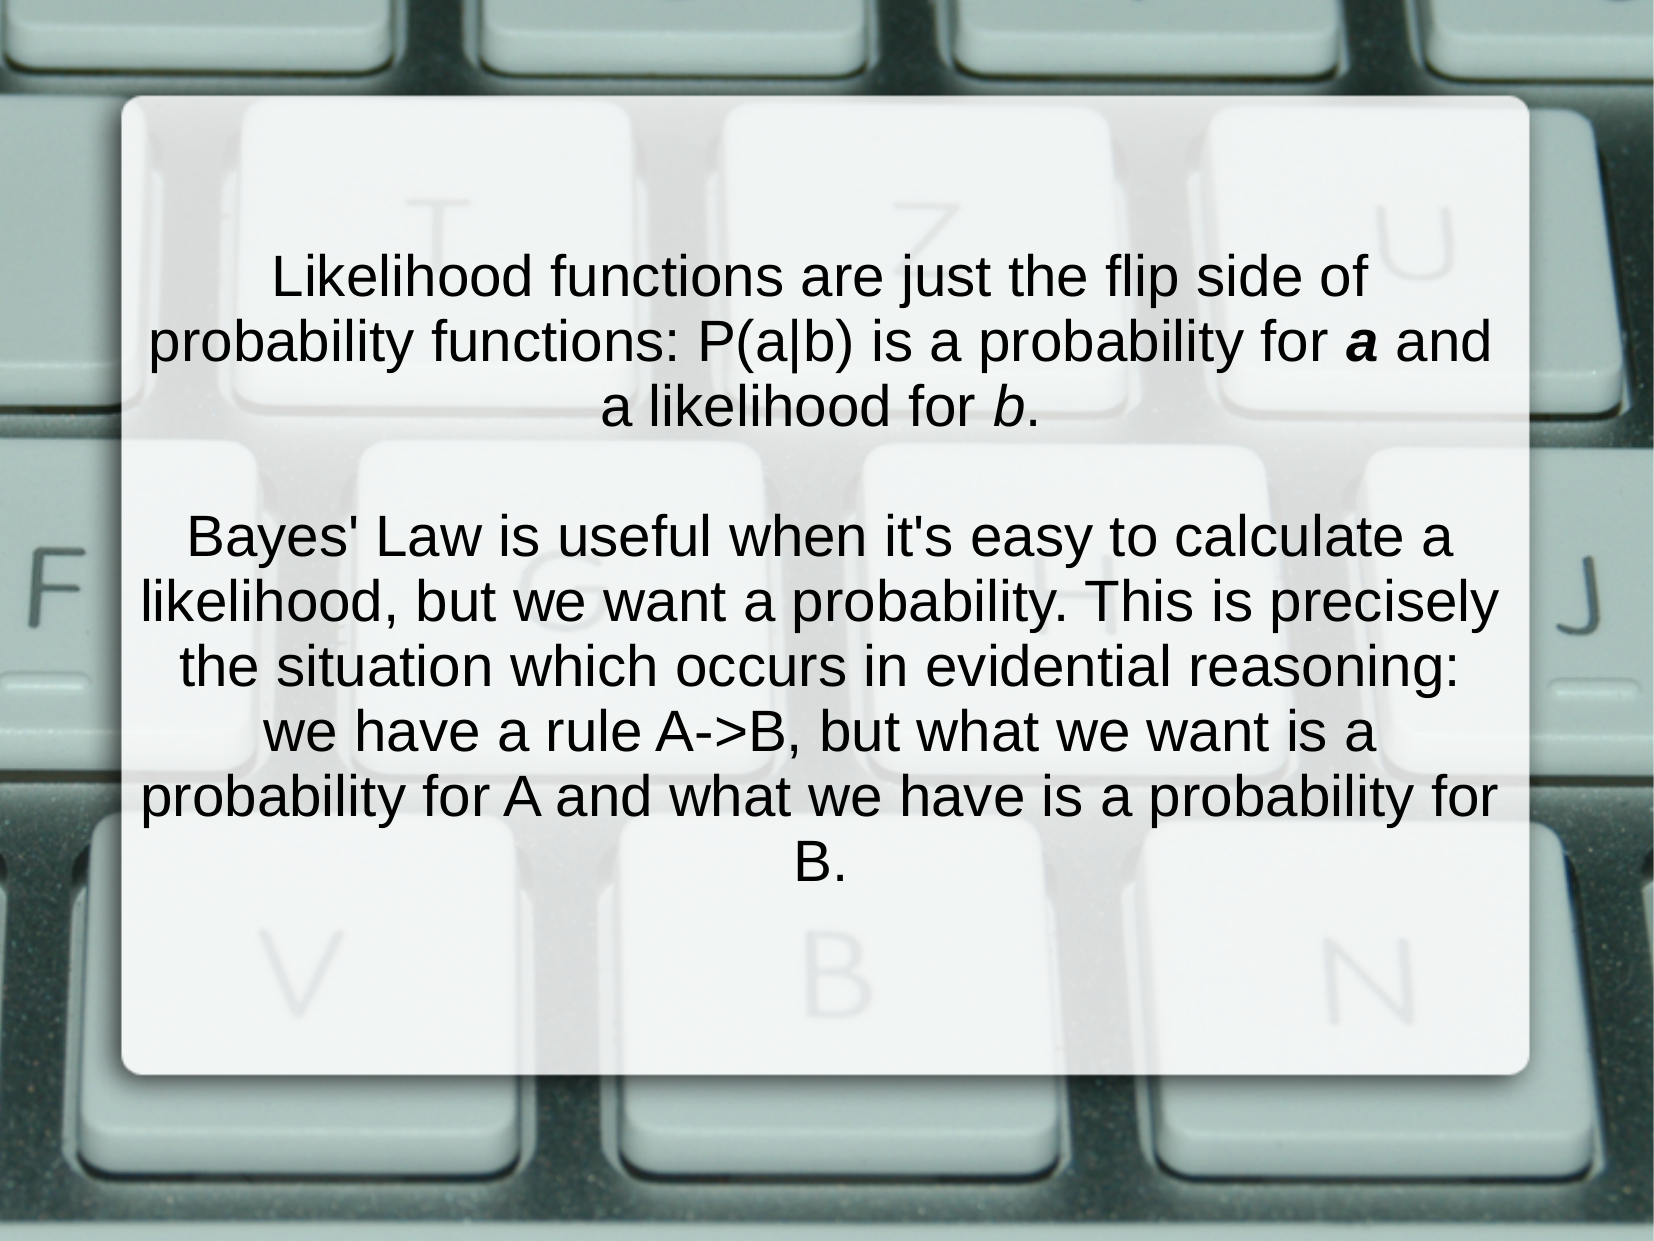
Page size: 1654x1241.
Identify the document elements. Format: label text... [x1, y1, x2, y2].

subtitle Likelihood functions are just the flip side of probability functions: P(a|b) is a probability for a and a likelihood for b. Bayes' Law is useful when it's easy to calculate a likelihood, but we want a probability. This is precisely the situation which occurs in evidential reasoning: we have a rule A->B, but what we want is a probability for A and what we have is a probability for B. [135, 125, 1506, 1013]
picture [0, 0, 1654, 1241]
